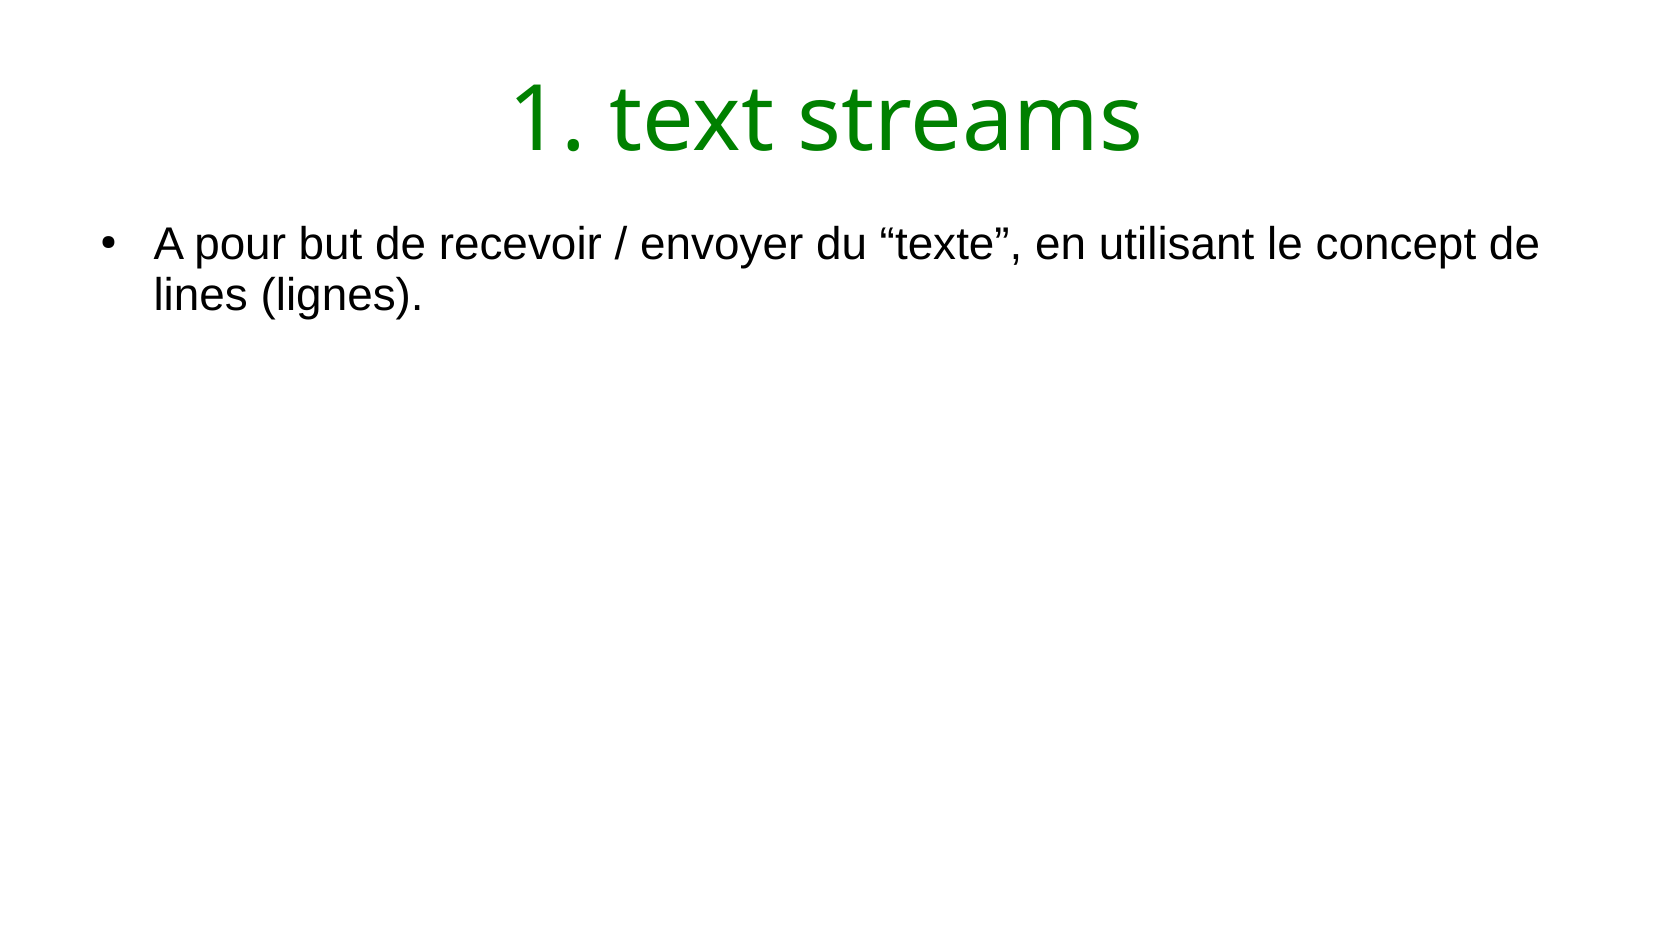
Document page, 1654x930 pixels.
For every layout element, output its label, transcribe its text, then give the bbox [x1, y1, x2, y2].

list A pour but de recevoir / envoyer du “texte”, en utilisant le concept de lines (lignes). [82, 217, 1571, 863]
title 1. text streams [82, 37, 1571, 193]
